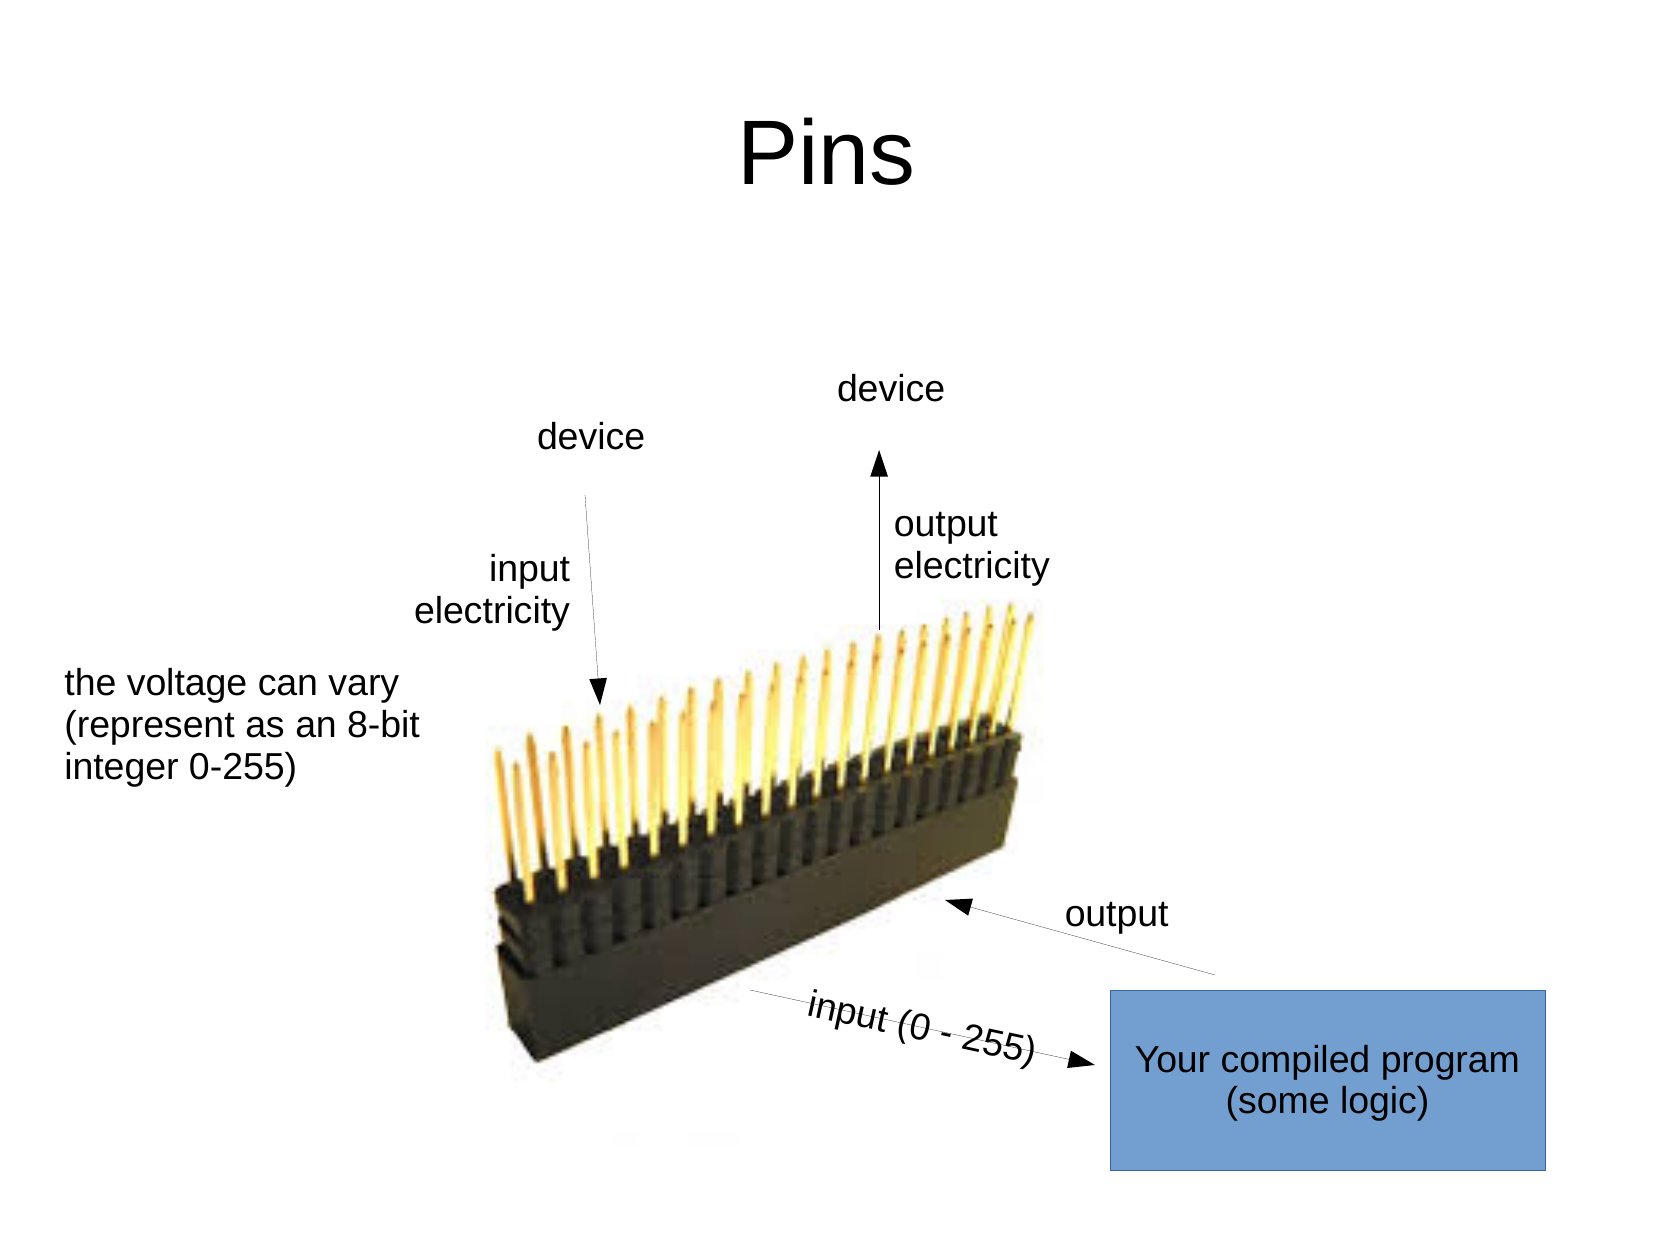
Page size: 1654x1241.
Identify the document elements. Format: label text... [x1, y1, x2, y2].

text_box Your compiled program (some logic) [1110, 990, 1546, 1171]
text_box device [822, 360, 961, 417]
text_box output electricity [879, 495, 1065, 594]
title Pins [82, 49, 1571, 257]
text_box output [1050, 885, 1184, 942]
text_box device [522, 408, 661, 466]
text_box the voltage can vary (represent as an 8-bit integer 0-255) [49, 654, 436, 796]
text_box input electricity [399, 540, 586, 639]
picture [360, 524, 1174, 1146]
picture [1101, 942, 1174, 963]
